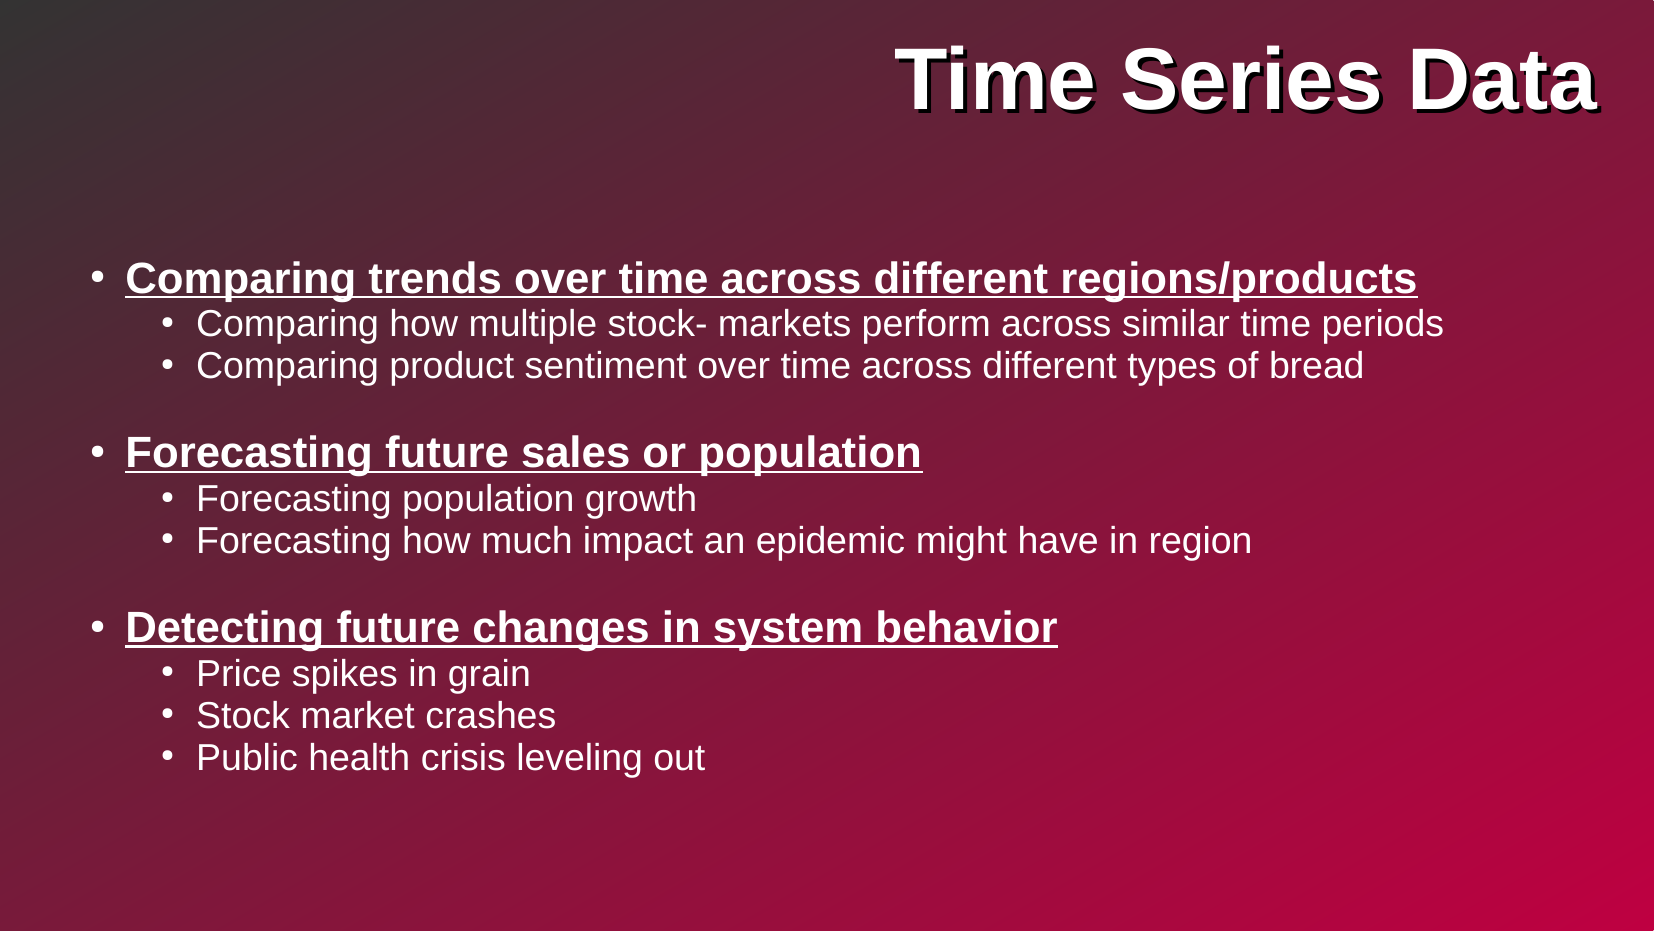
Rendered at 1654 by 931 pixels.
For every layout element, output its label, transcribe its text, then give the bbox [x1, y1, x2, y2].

text_box Time Series Data Comparing trends over time across different regions/products Comparing how multiple stock- markets perform across similar time periods Comparing product sentiment over time across different types of bread Forecasting future sales or population Forecasting population growth Forecasting how much impact an epidemic might have in region Detecting future changes in system behavior Price spikes in grain Stock market crashes Public health crisis leveling out [75, 22, 1613, 912]
